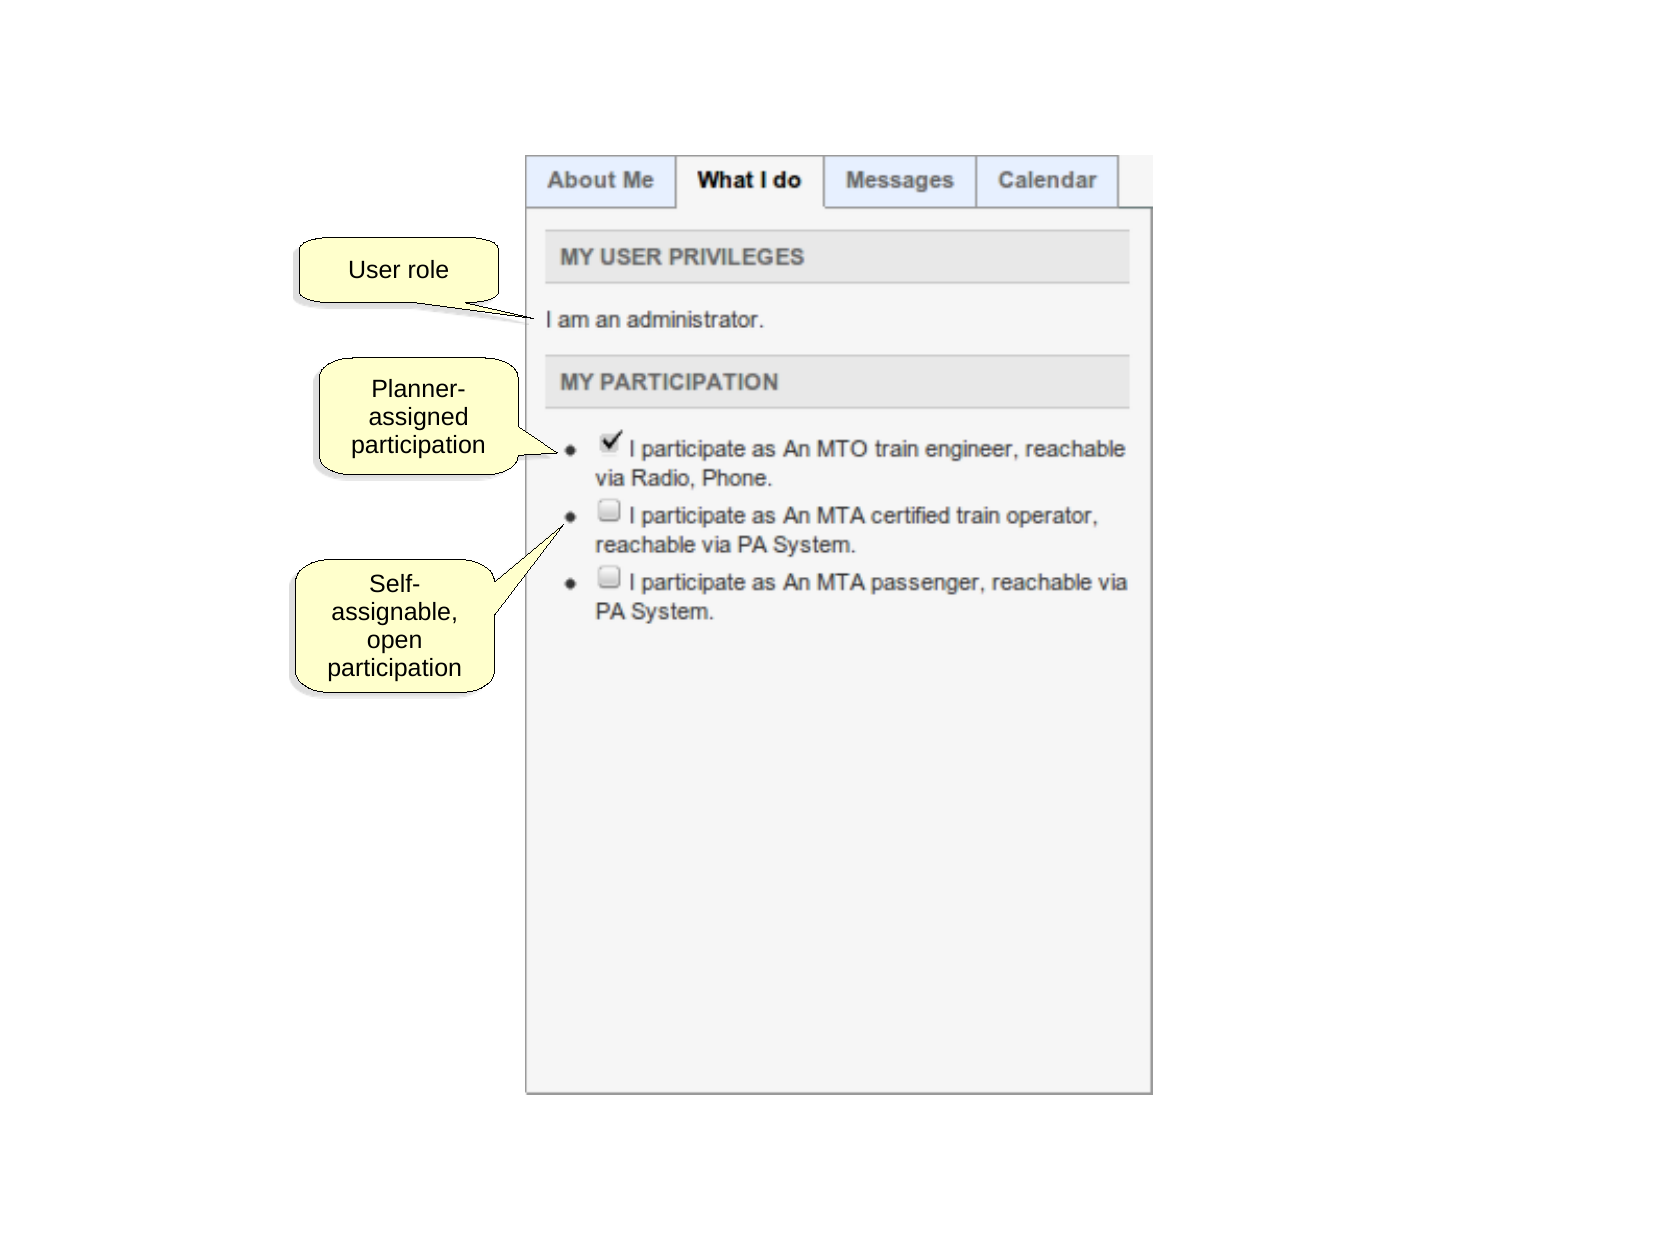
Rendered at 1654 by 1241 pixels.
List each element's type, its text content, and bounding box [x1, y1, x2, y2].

text_box Planner-assigned participation [319, 357, 558, 475]
text_box Self-assignable, open participation [295, 524, 564, 693]
text_box User role [299, 237, 534, 319]
picture [525, 155, 1153, 1095]
